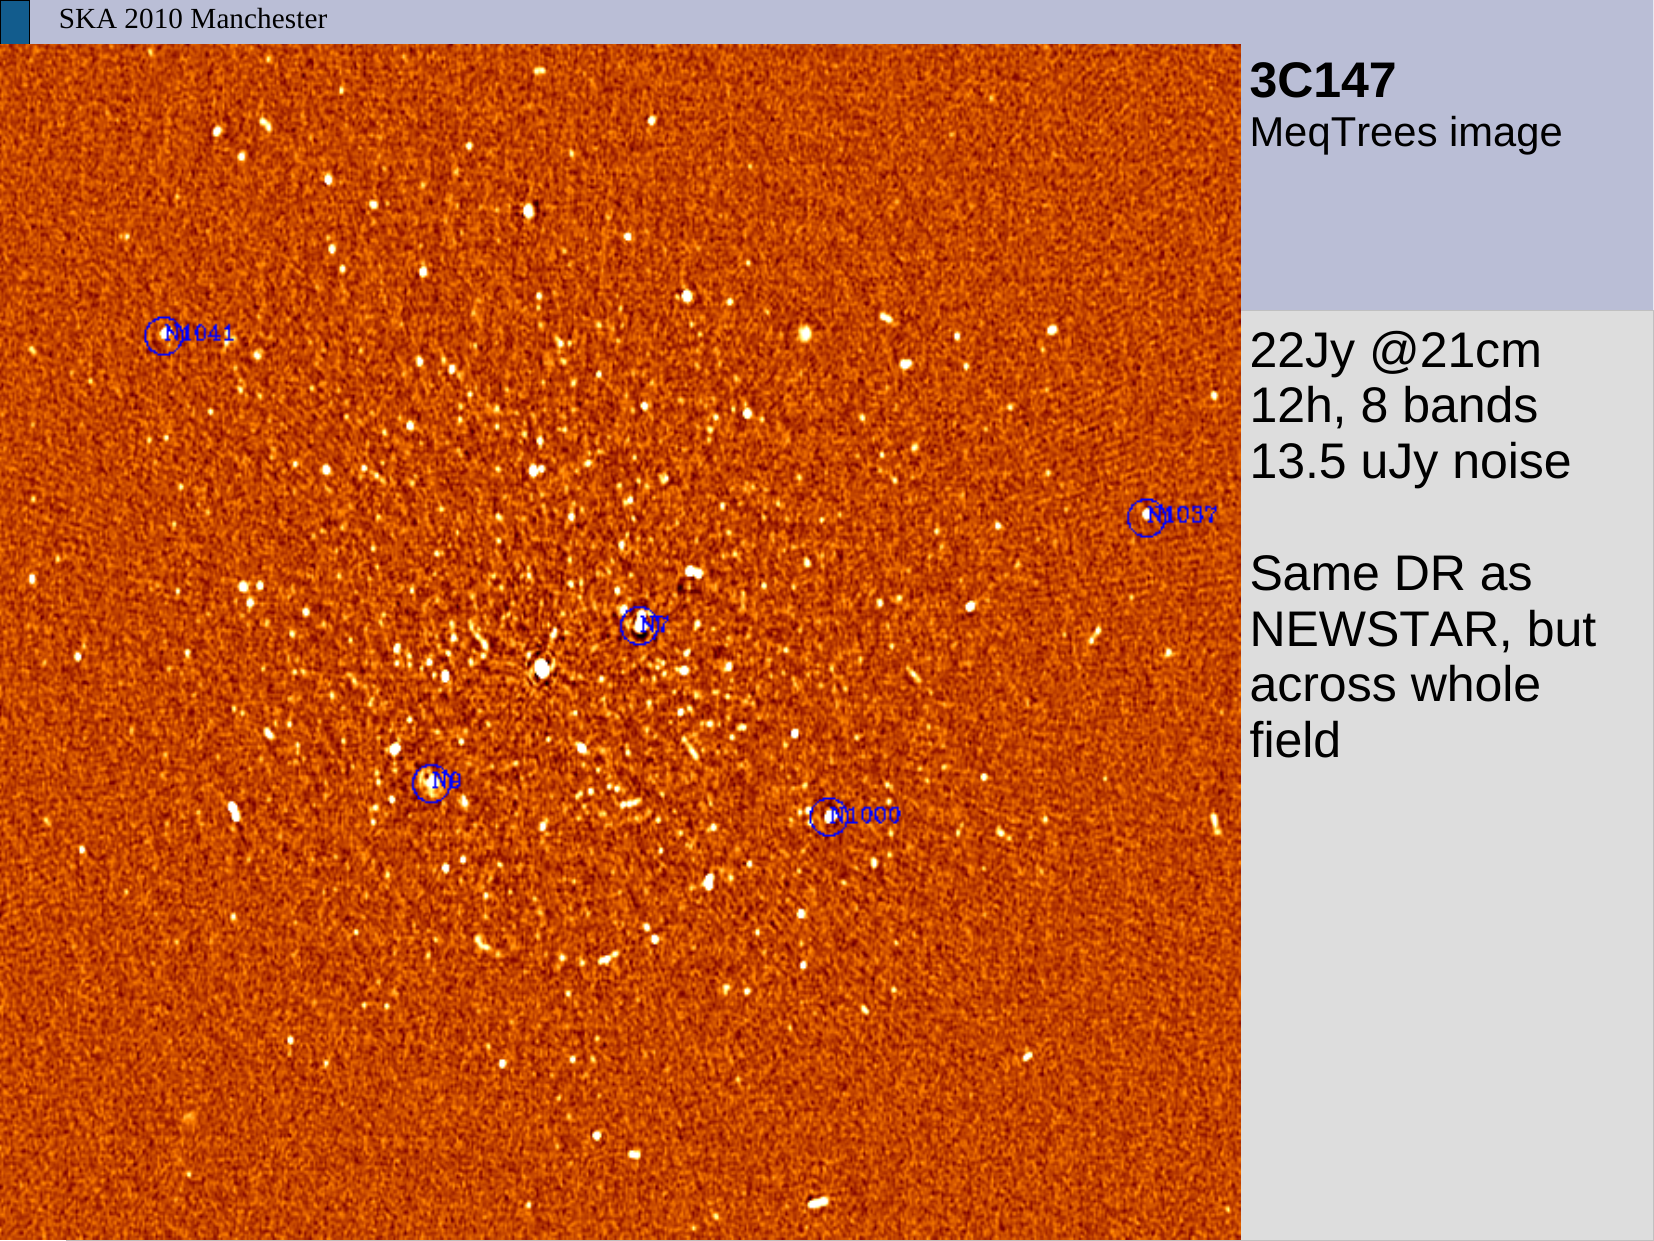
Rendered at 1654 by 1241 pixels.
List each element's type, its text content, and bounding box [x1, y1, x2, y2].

picture [0, 44, 1241, 1241]
list 3C147 MeqTrees image 22Jy @21cm 12h, 8 bands 13.5 uJy noise Same DR as NEWSTAR, but across whole field [1249, 52, 1625, 1123]
